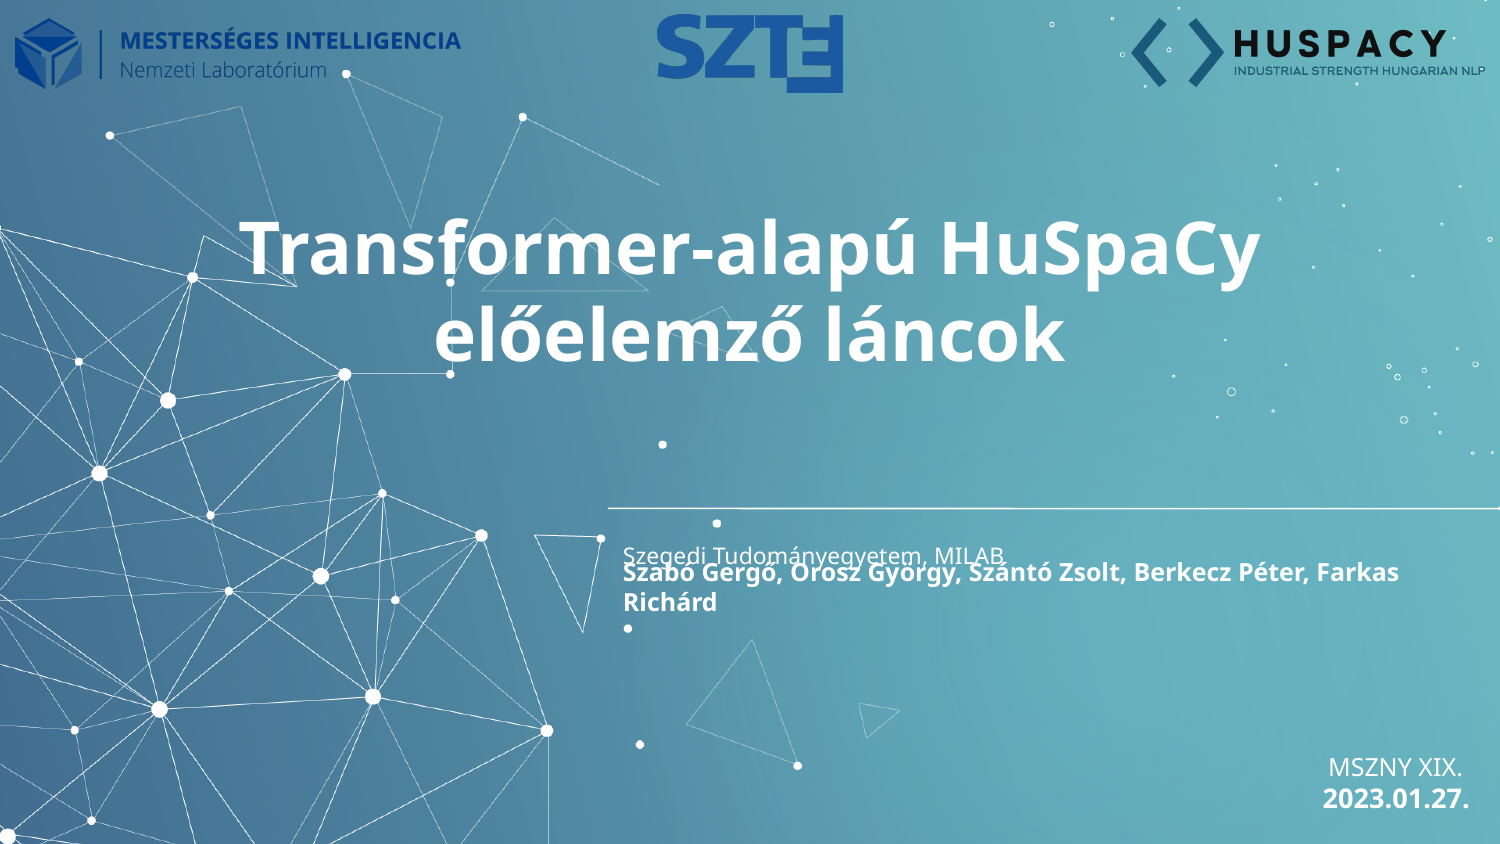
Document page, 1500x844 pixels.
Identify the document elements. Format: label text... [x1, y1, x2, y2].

subtitle Szegedi Tudományegyetem, MILAB [607, 524, 1464, 571]
subtitle MSZNY XIX. 2023.01.27. [1095, 768, 1485, 829]
subtitle Szabó Gergő, Orosz György, Szántó Zsolt, Berkecz Péter, Farkas Richárd [607, 571, 1476, 632]
picture [0, 0, 1500, 844]
title Transformer-alapú HuSpaCy előelemző láncok [185, 182, 1315, 392]
